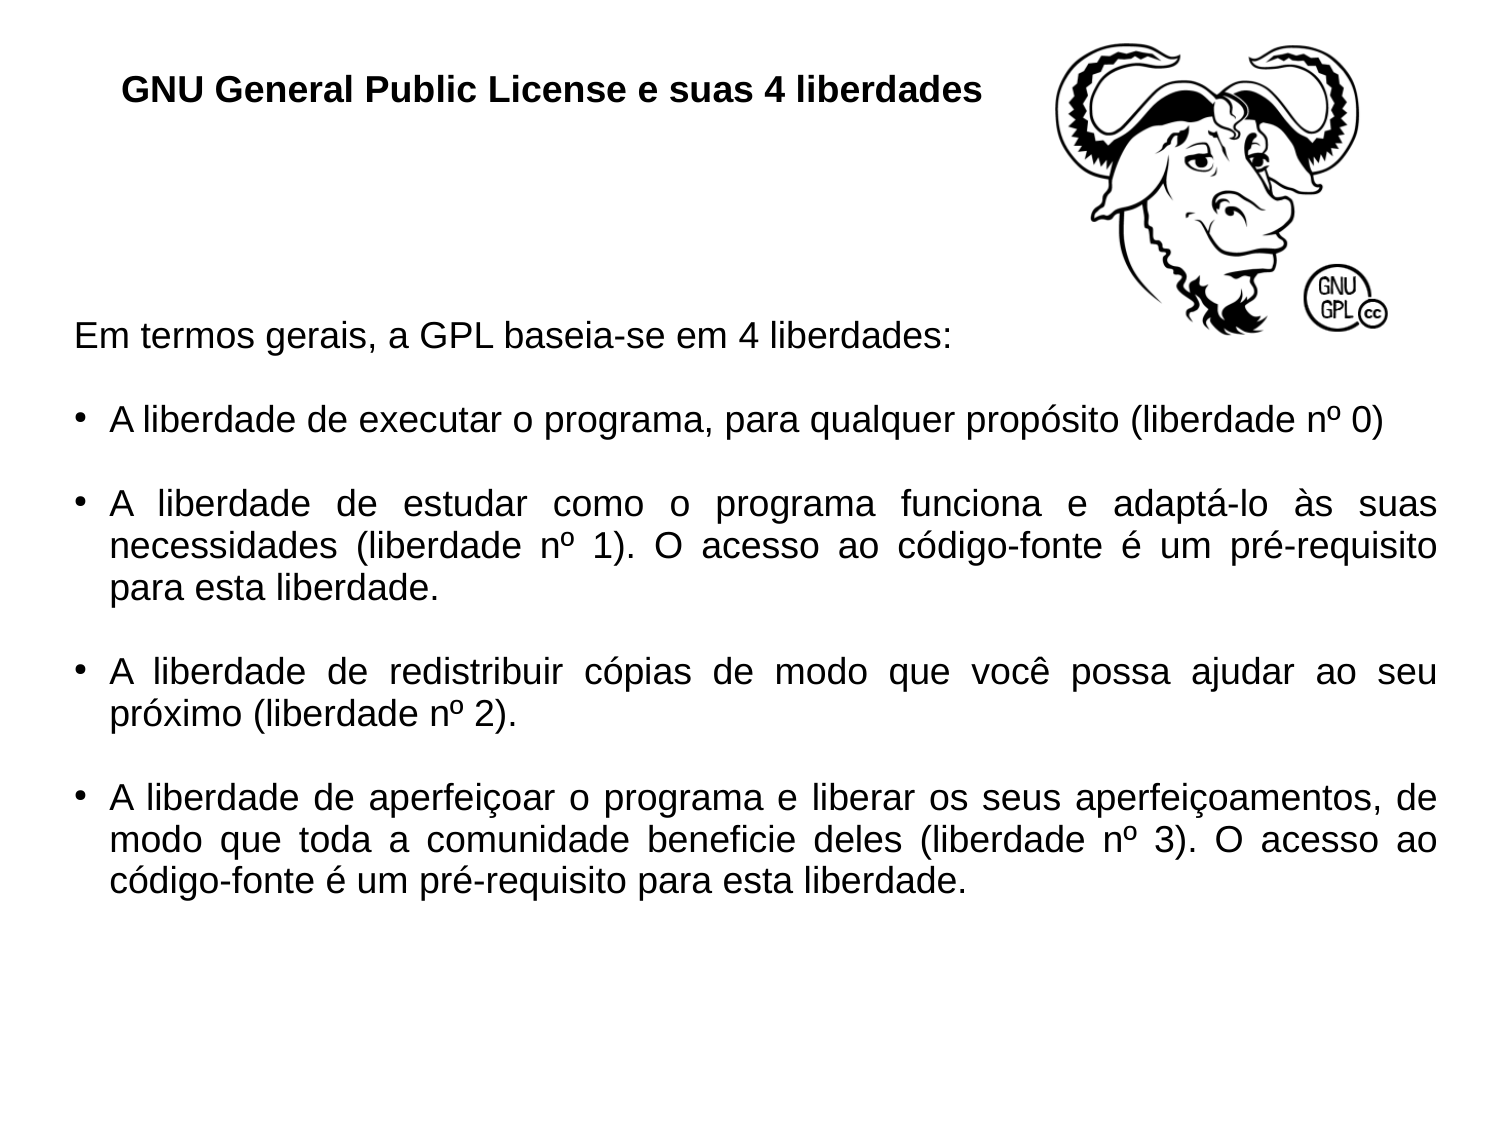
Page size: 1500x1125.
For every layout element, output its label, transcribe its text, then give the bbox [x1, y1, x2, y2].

text_box Em termos gerais, a GPL baseia-se em 4 liberdades: A liberdade de executar o programa, para qualquer propósito (liberdade nº 0) A liberdade de estudar como o programa funciona e adaptá-lo às suas necessidades (liberdade nº 1). O acesso ao código-fonte é um pré-requisito para esta liberdade. A liberdade de redistribuir cópias de modo que você possa ajudar ao seu próximo (liberdade nº 2). A liberdade de aperfeiçoar o programa e liberar os seus aperfeiçoamentos, de modo que toda a comunidade beneficie deles (liberdade nº 3). O acesso ao código-fonte é um pré-requisito para esta liberdade. [59, 306, 1453, 910]
picture [1050, 35, 1394, 343]
text_box GNU General Public License e suas 4 liberdades [106, 61, 1040, 161]
